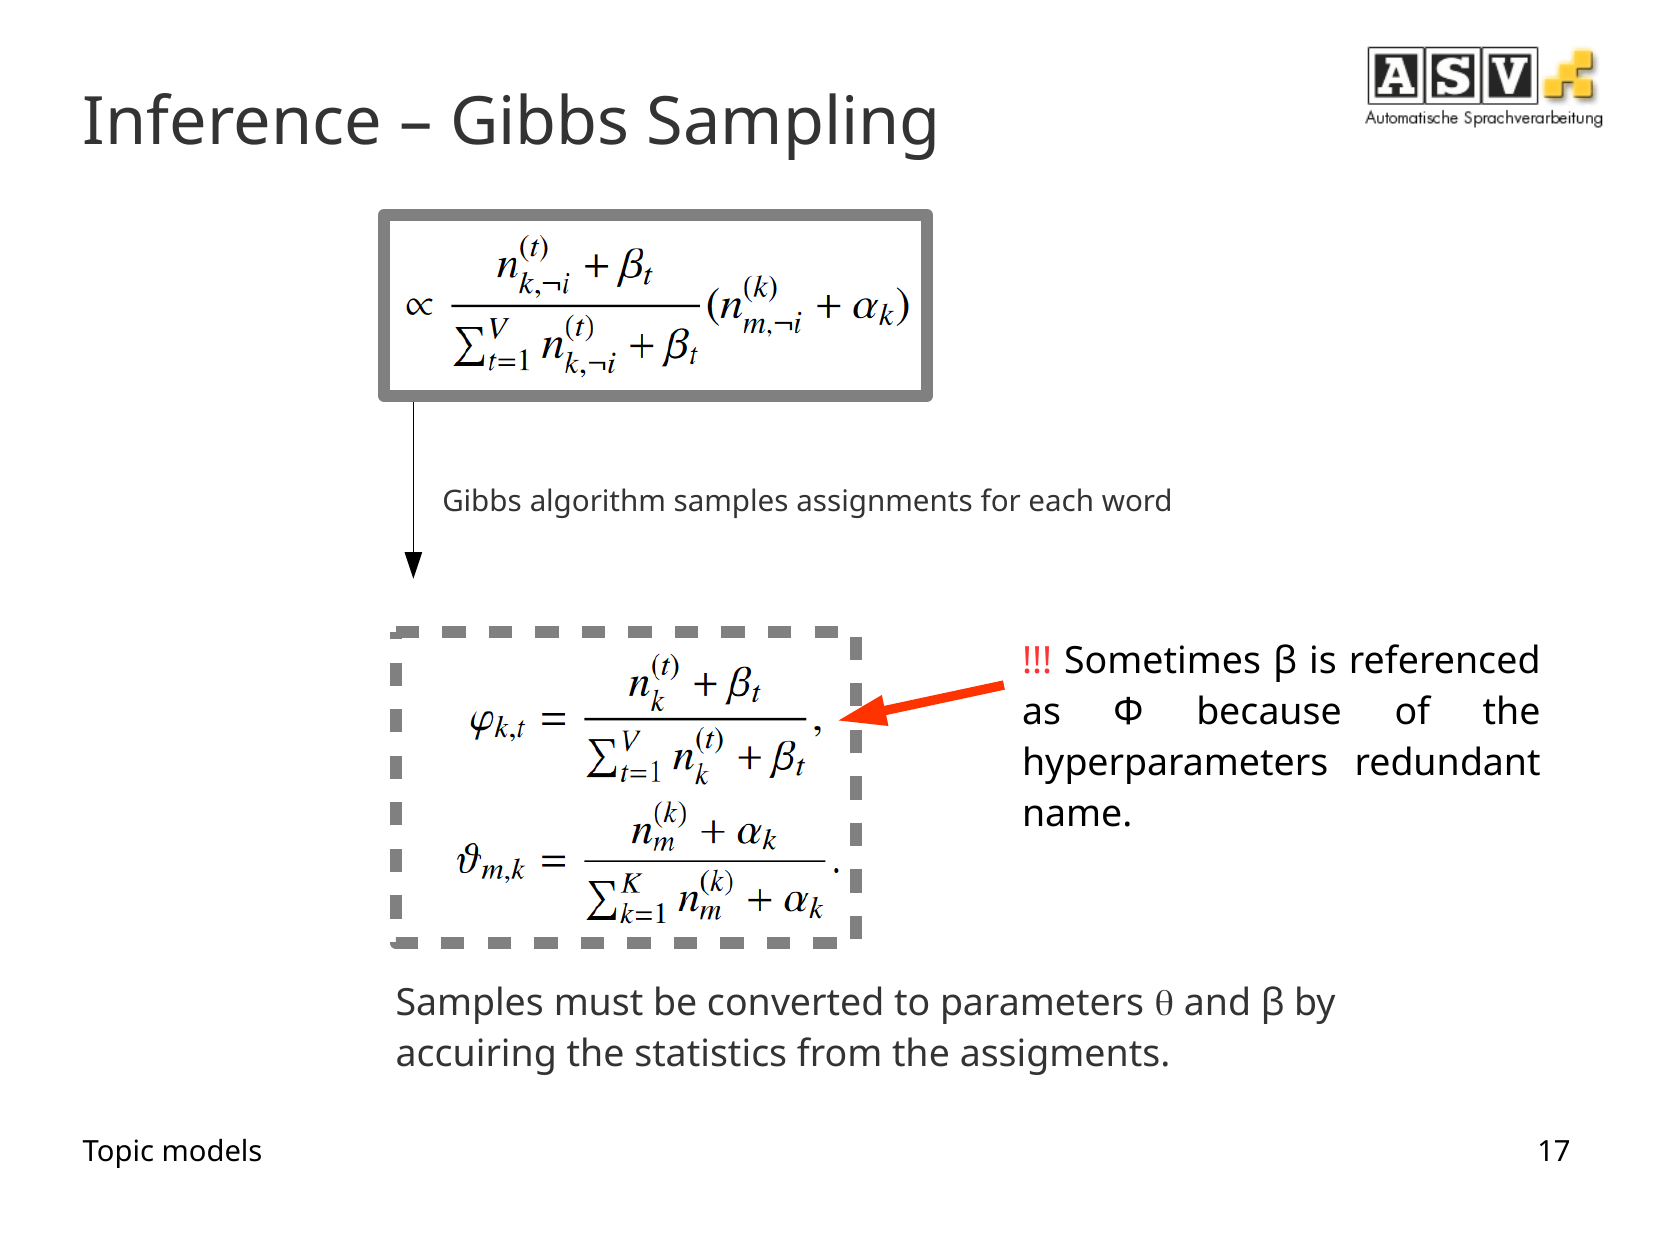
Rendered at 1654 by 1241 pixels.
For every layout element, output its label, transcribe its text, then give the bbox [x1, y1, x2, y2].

text_box Samples must be converted to parameters  and β by accuiring the statistics from the assigments. [395, 975, 1402, 1123]
picture [1364, 43, 1605, 129]
text_box !!! Sometimes β is referenced as Φ because of the hyperparameters redundant name. [1007, 625, 1595, 836]
text_box Gibbs algorithm samples assignments for each word [442, 479, 1300, 544]
title Inference – Gibbs Sampling [82, 49, 1347, 189]
picture [401, 637, 851, 937]
picture [389, 220, 922, 390]
